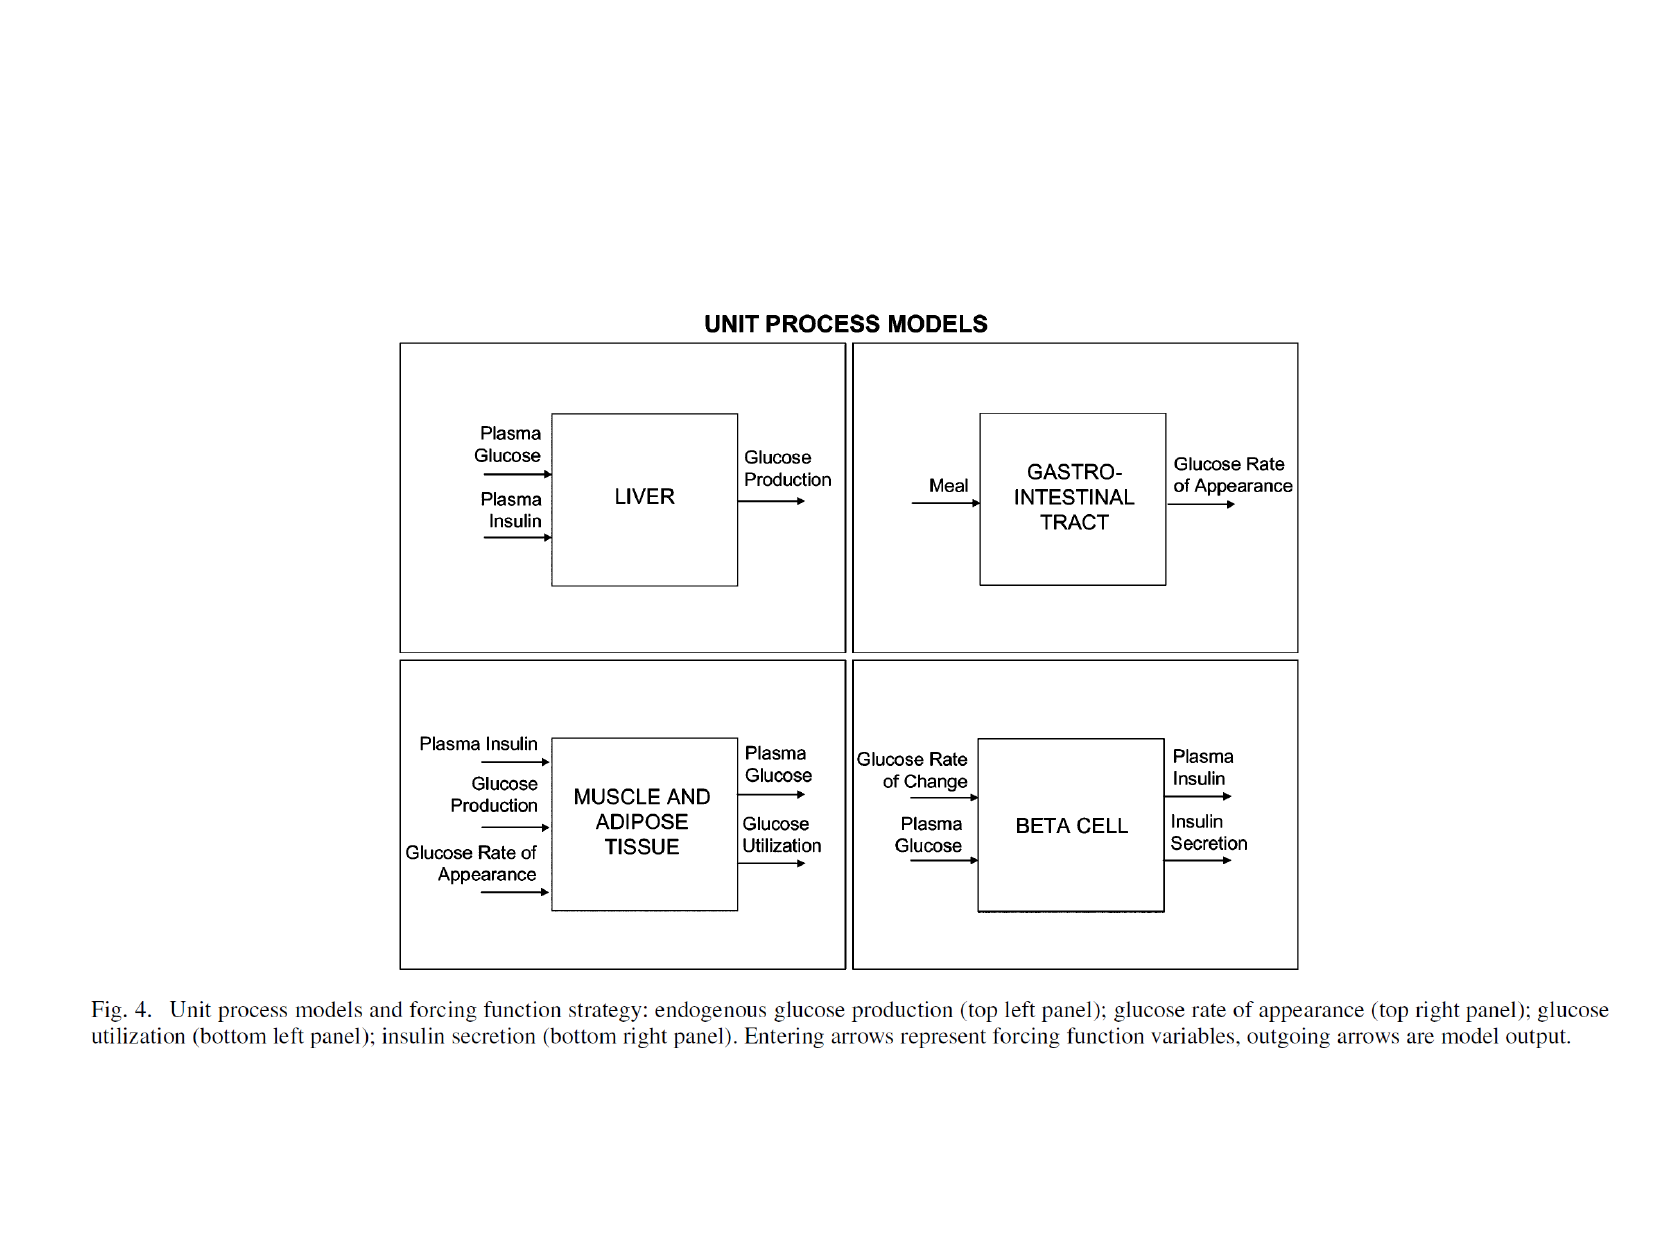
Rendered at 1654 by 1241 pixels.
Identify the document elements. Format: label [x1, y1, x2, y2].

picture [90, 314, 1609, 1048]
